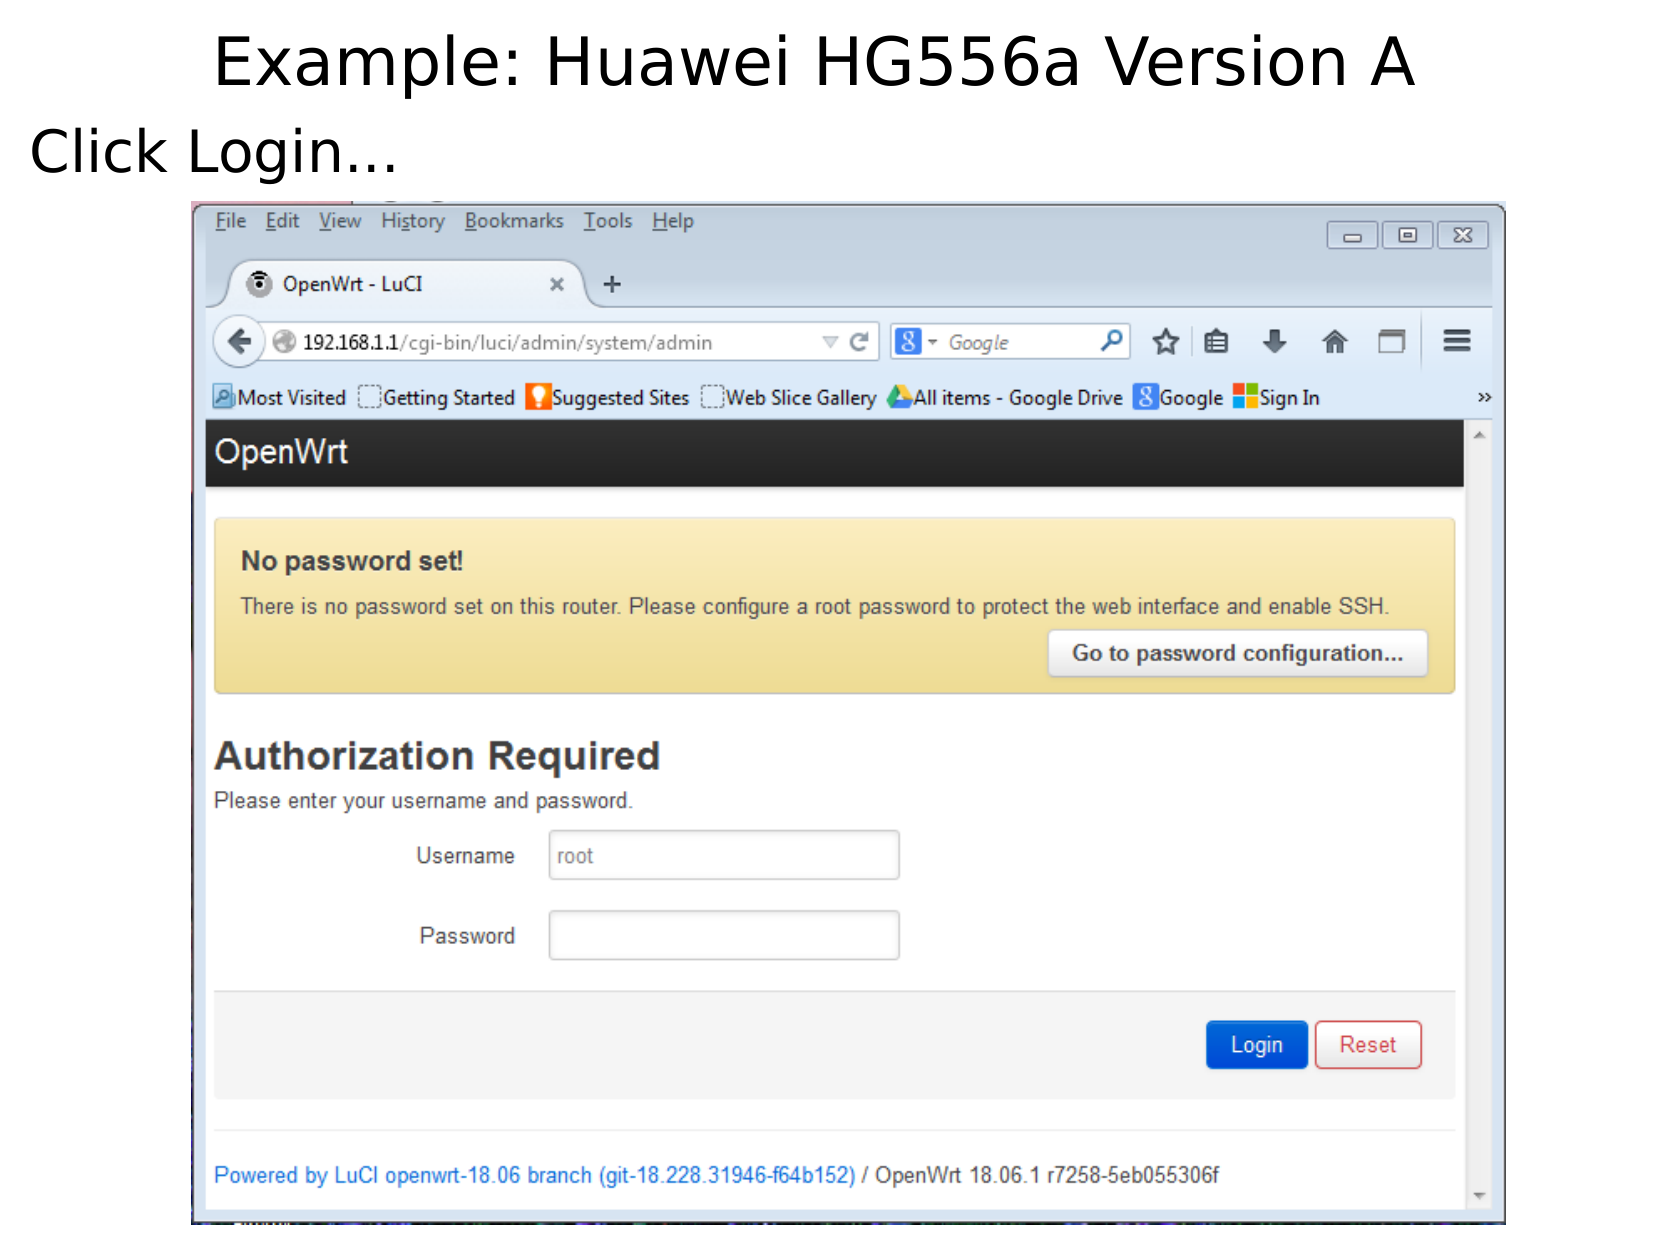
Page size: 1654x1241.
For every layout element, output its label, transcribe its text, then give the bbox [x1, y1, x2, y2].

picture [191, 201, 1506, 1225]
text_box Click Login... [14, 111, 1645, 199]
title Example: Huawei HG556a Version A [70, 23, 1560, 102]
